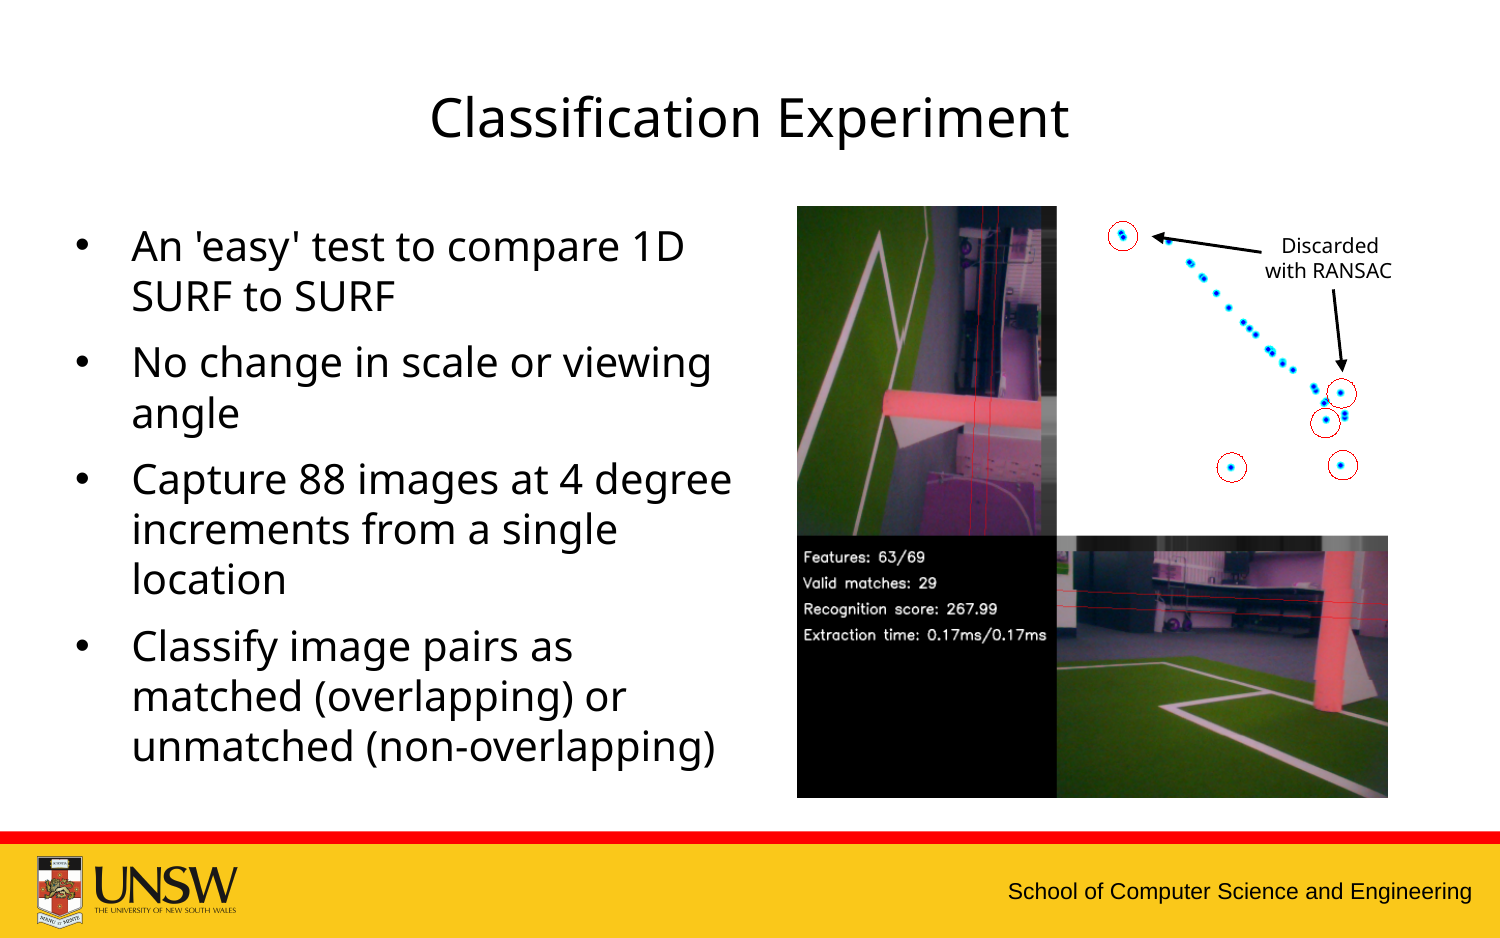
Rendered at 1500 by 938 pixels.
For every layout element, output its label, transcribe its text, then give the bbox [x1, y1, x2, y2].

list An 'easy' test to compare 1D SURF to SURF No change in scale or viewing angle Capture 88 images at 4 degree increments from a single location Classify image pairs as matched (overlapping) or unmatched (non-overlapping) [75, 219, 734, 798]
title Classification Experiment [75, 37, 1425, 194]
picture [37, 856, 238, 929]
picture [797, 206, 1388, 798]
text_box Discarded with RANSAC [1240, 224, 1418, 325]
